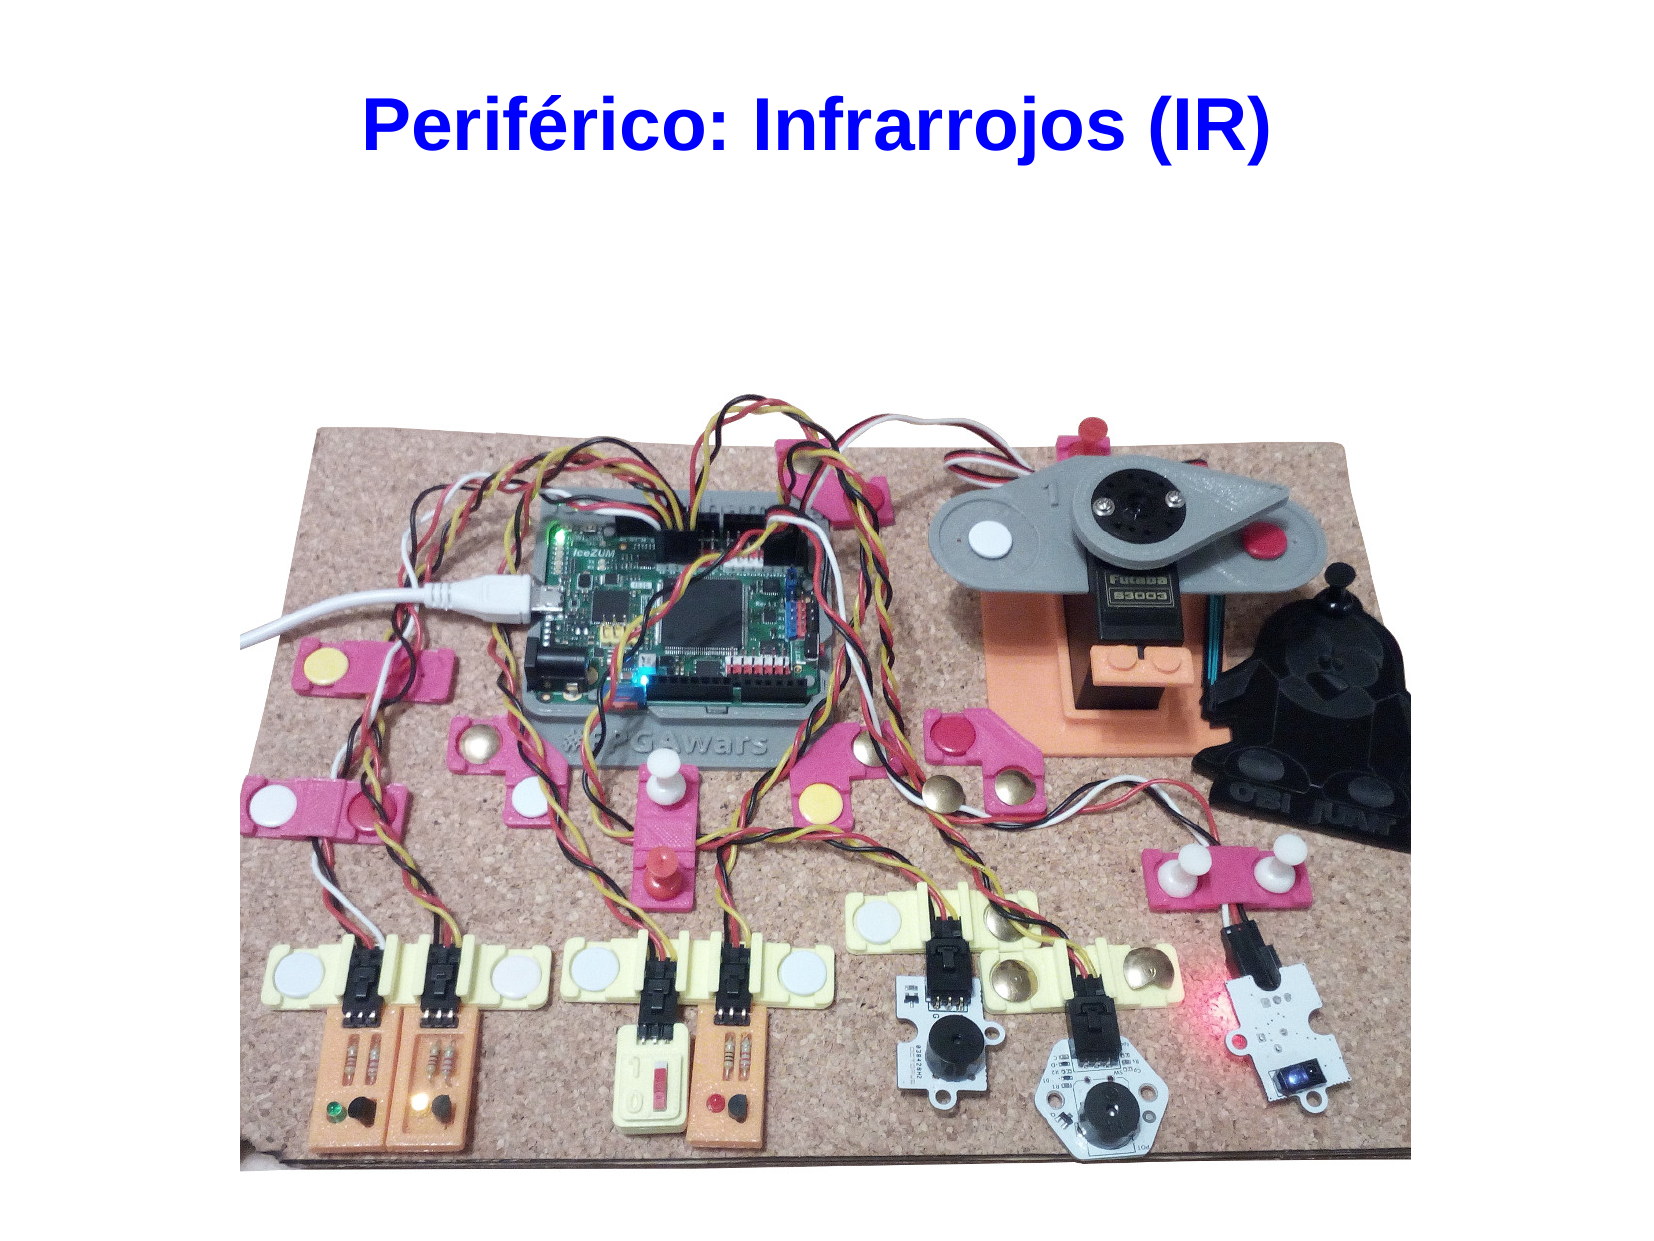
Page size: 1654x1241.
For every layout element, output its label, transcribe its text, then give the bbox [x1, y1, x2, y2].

text_box Periférico: Infrarrojos (IR) [90, 75, 1546, 174]
picture [240, 322, 1411, 1201]
